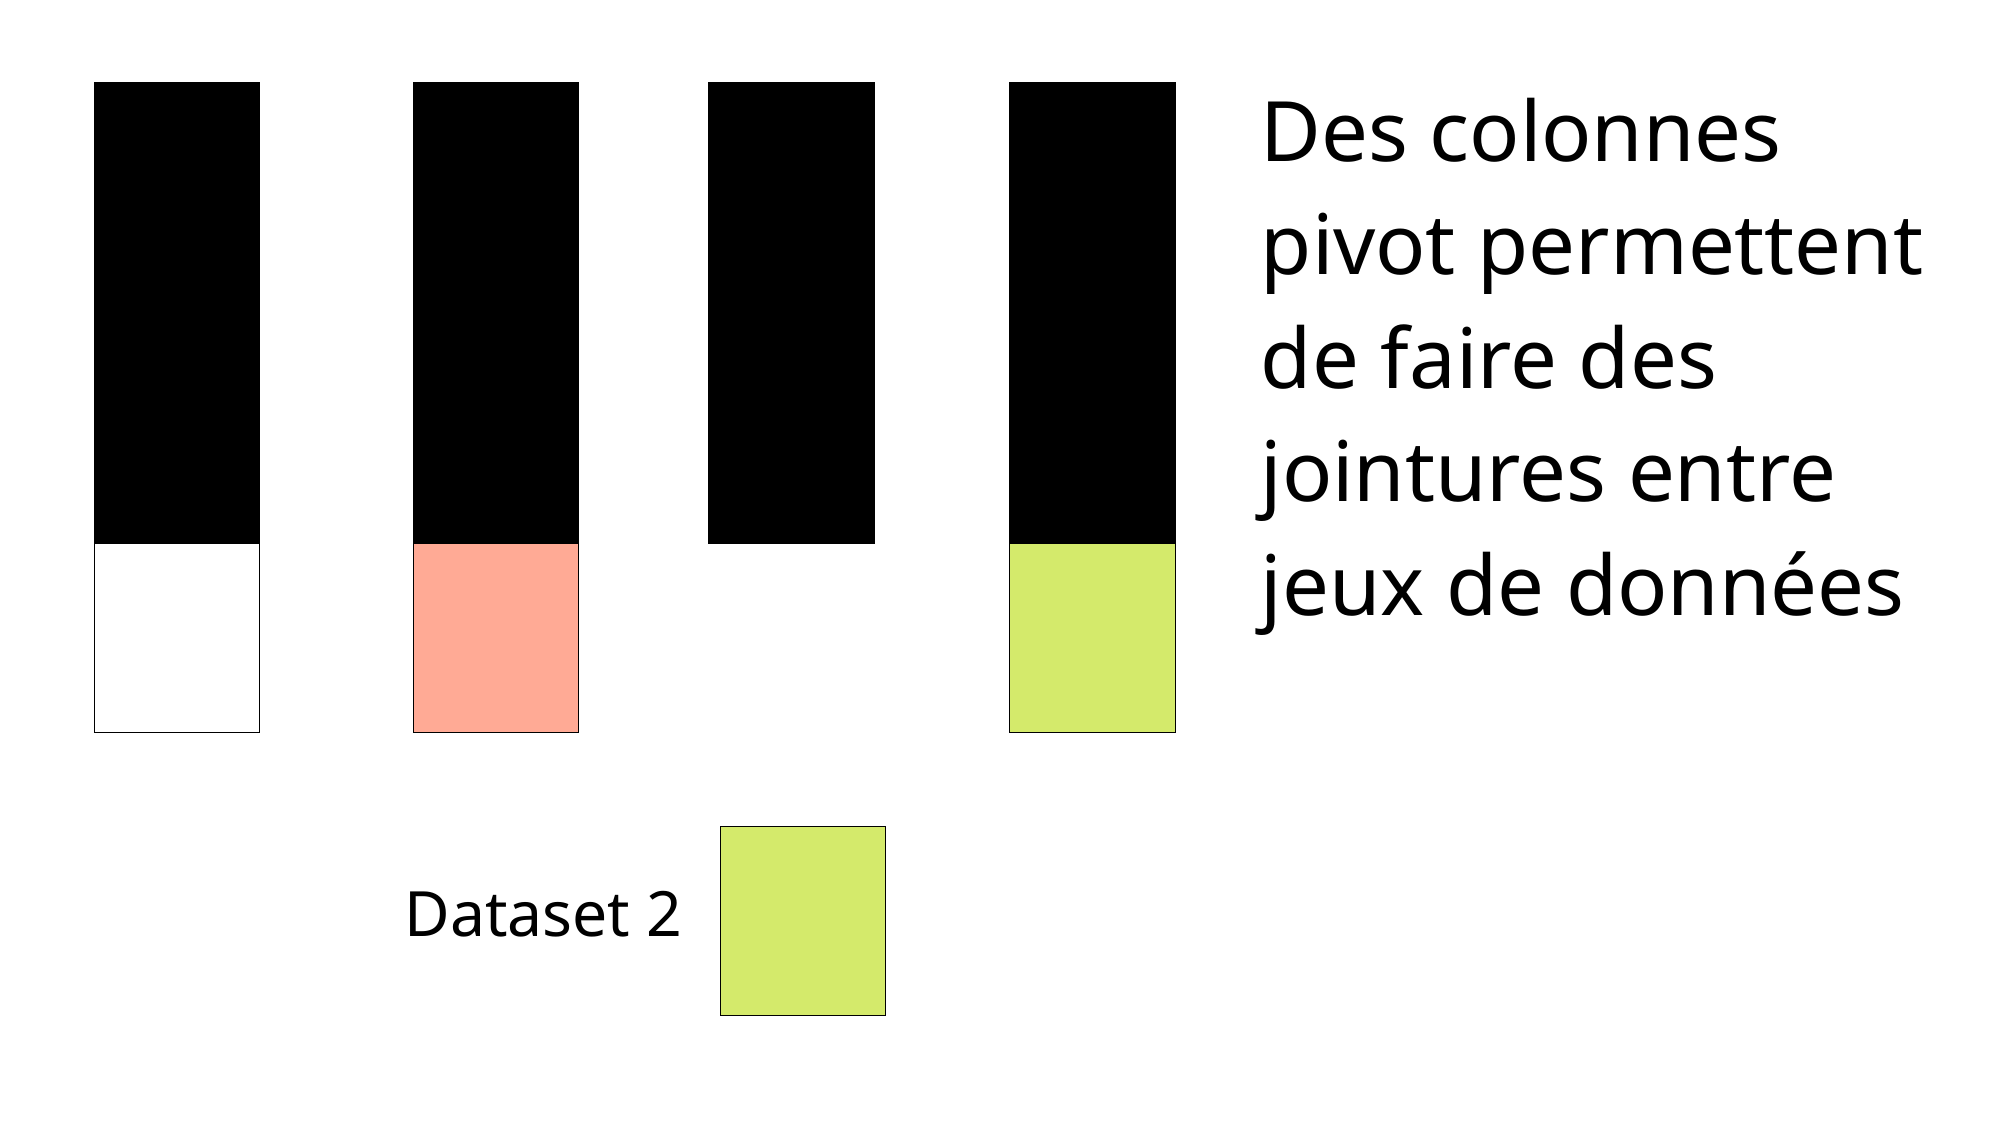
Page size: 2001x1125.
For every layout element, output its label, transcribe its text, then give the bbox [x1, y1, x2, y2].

text_box [94, 82, 260, 733]
text_box [708, 82, 875, 544]
text_box [1009, 82, 1176, 733]
text_box Des colonnes pivot permettent de faire des jointures entre jeux de données [1246, 64, 1973, 1095]
text_box [413, 82, 579, 733]
text_box Dataset 2 [389, 862, 1117, 1125]
text_box [720, 826, 886, 862]
